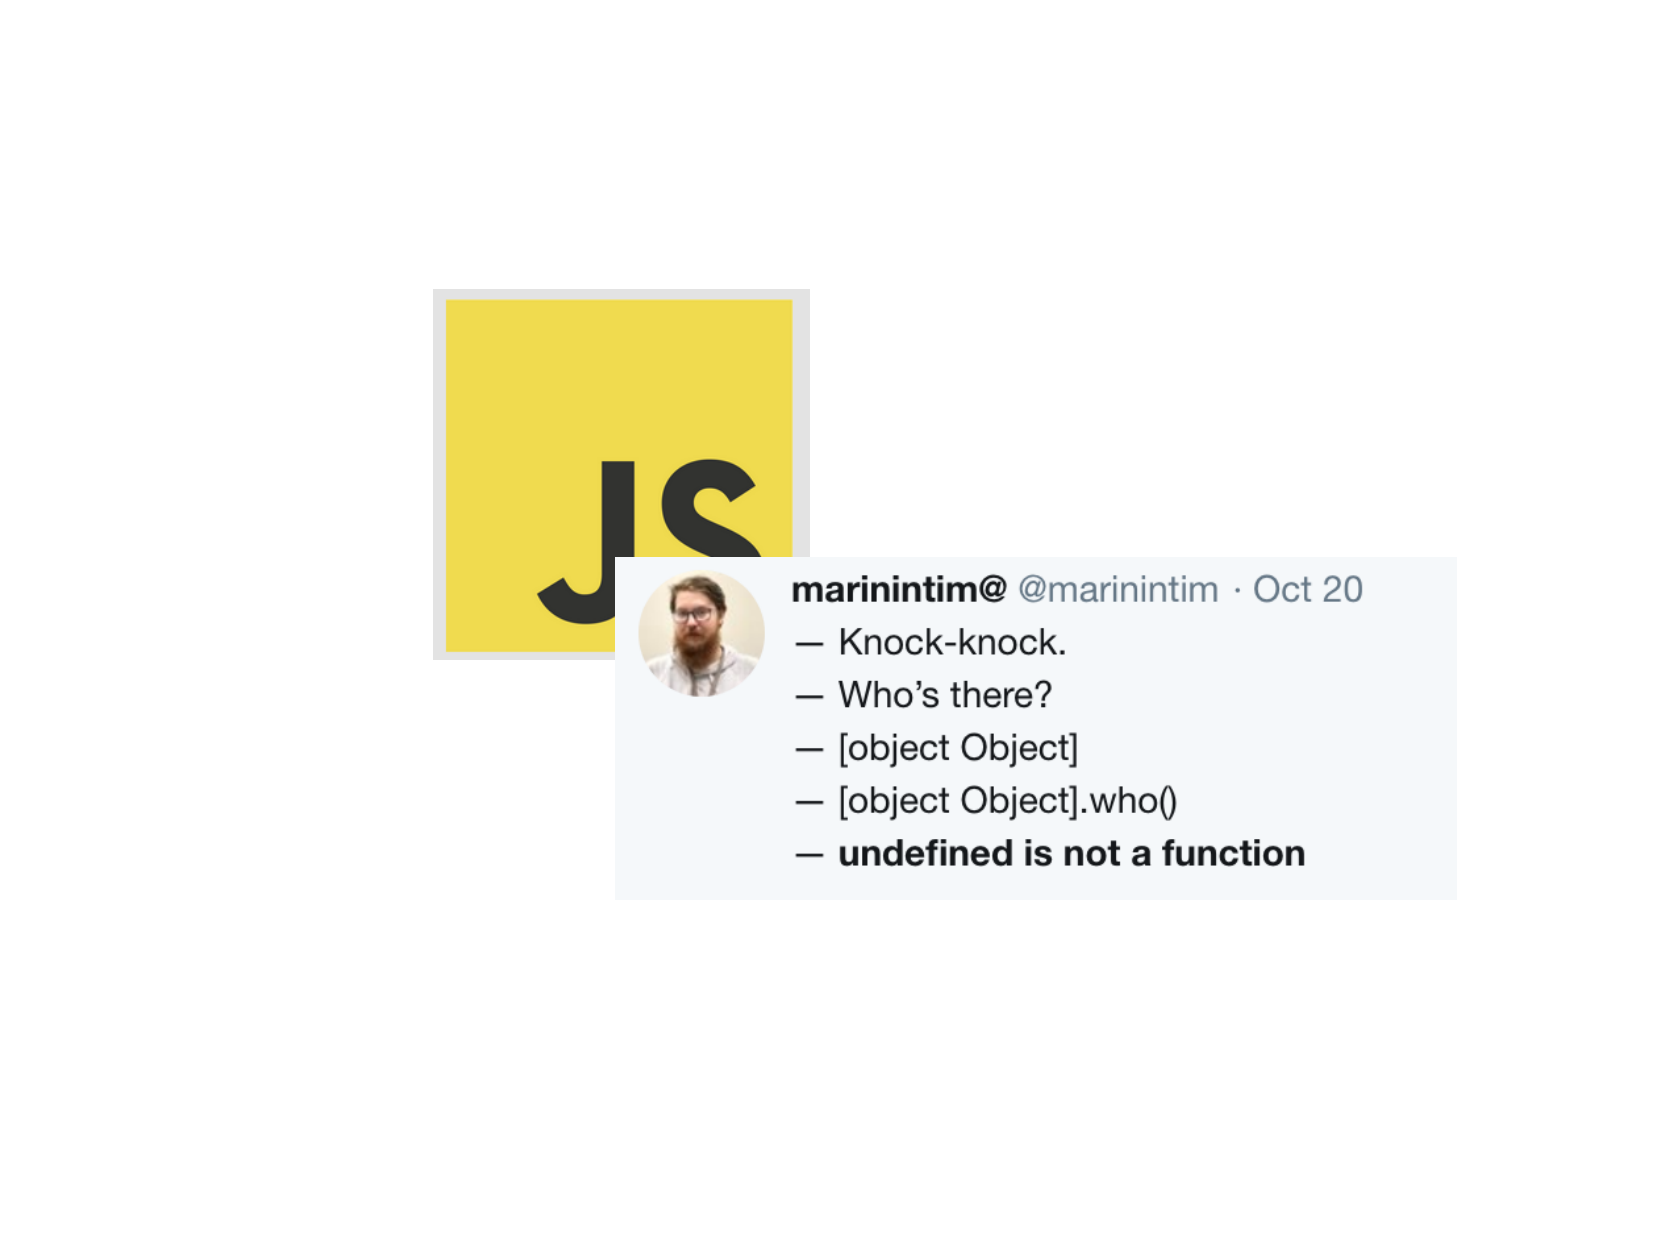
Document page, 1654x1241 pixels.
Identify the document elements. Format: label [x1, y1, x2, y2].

picture [433, 289, 1457, 900]
